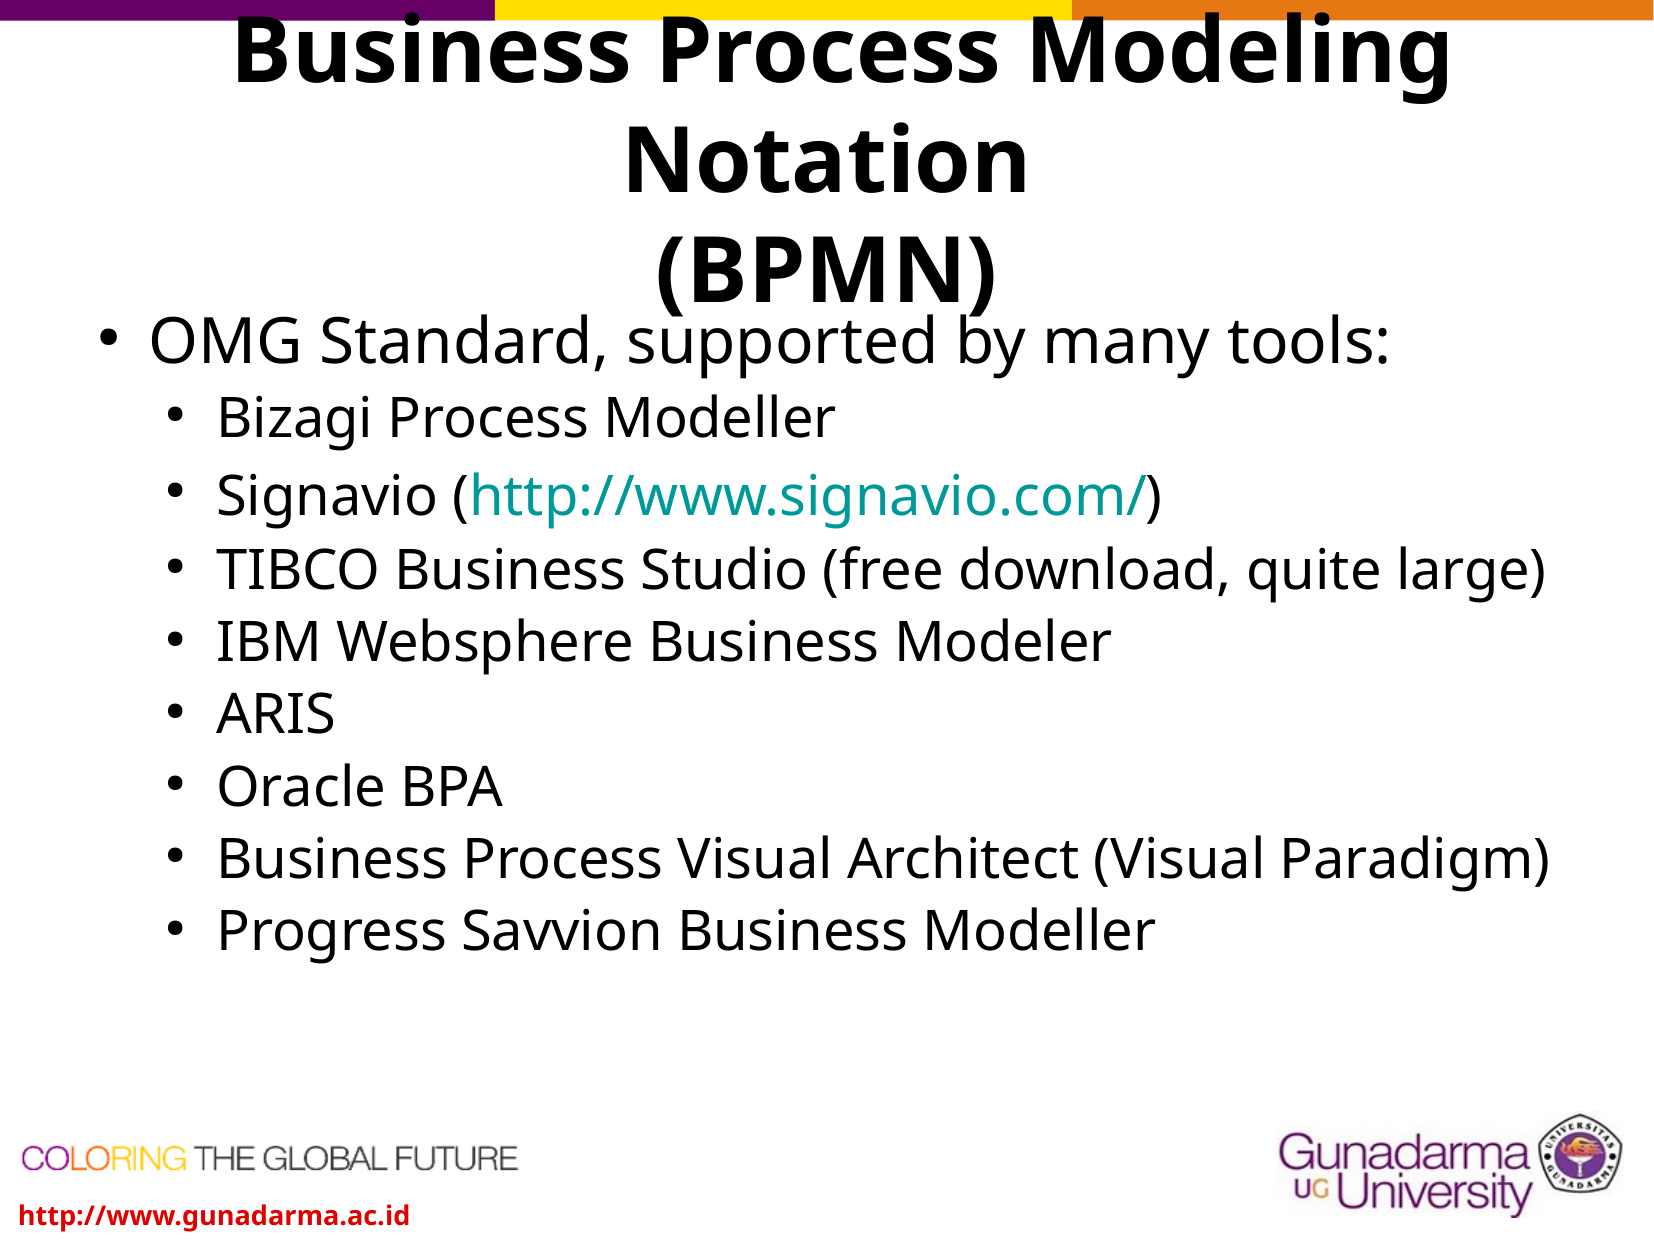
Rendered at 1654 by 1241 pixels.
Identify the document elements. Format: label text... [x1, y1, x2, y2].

list OMG Standard, supported by many tools: Bizagi Process Modeller Signavio (http://www.signavio.com/) TIBCO Business Studio (free download, quite large) IBM Websphere Business Modeler ARIS Oracle BPA Business Process Visual Architect (Visual Paradigm) Progress Savvion Business Modeller [65, 300, 1571, 1075]
picture [1277, 1111, 1624, 1218]
title Business Process Modeling Notation (BPMN) [82, 49, 1571, 262]
picture [17, 1126, 529, 1189]
